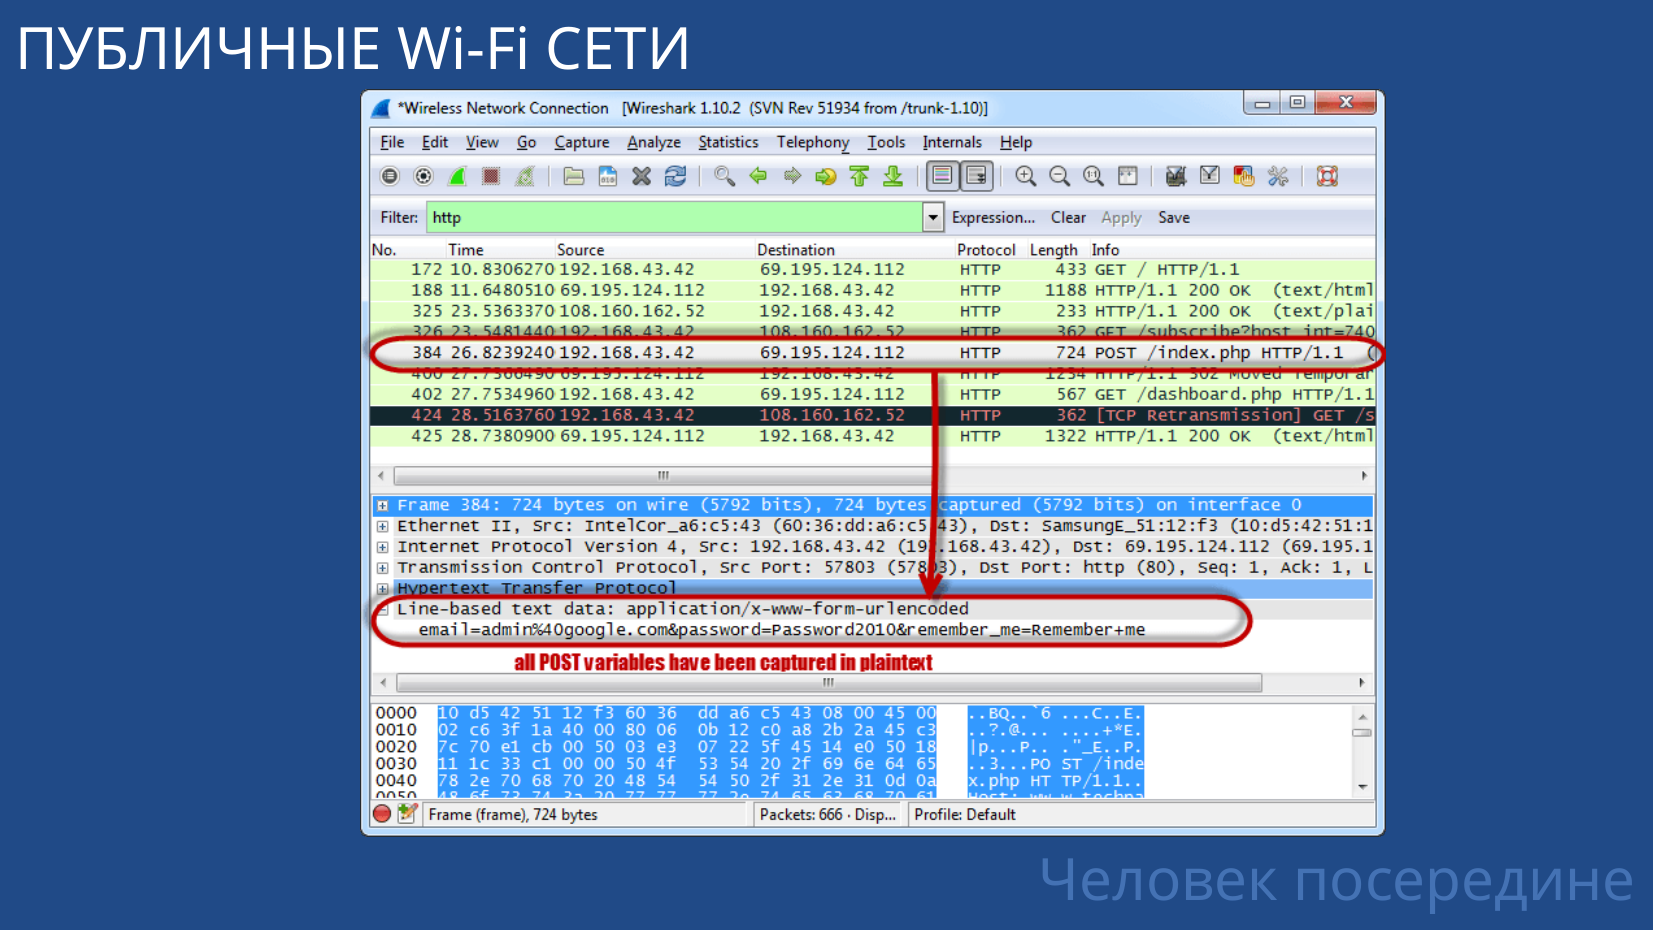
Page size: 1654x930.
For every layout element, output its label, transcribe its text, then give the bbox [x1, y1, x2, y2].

picture [360, 89, 1386, 825]
text_box ПУБЛИЧНЫЕ Wi-Fi СЕТИ [0, 0, 1653, 146]
text_box Человек посередине [0, 825, 1651, 930]
